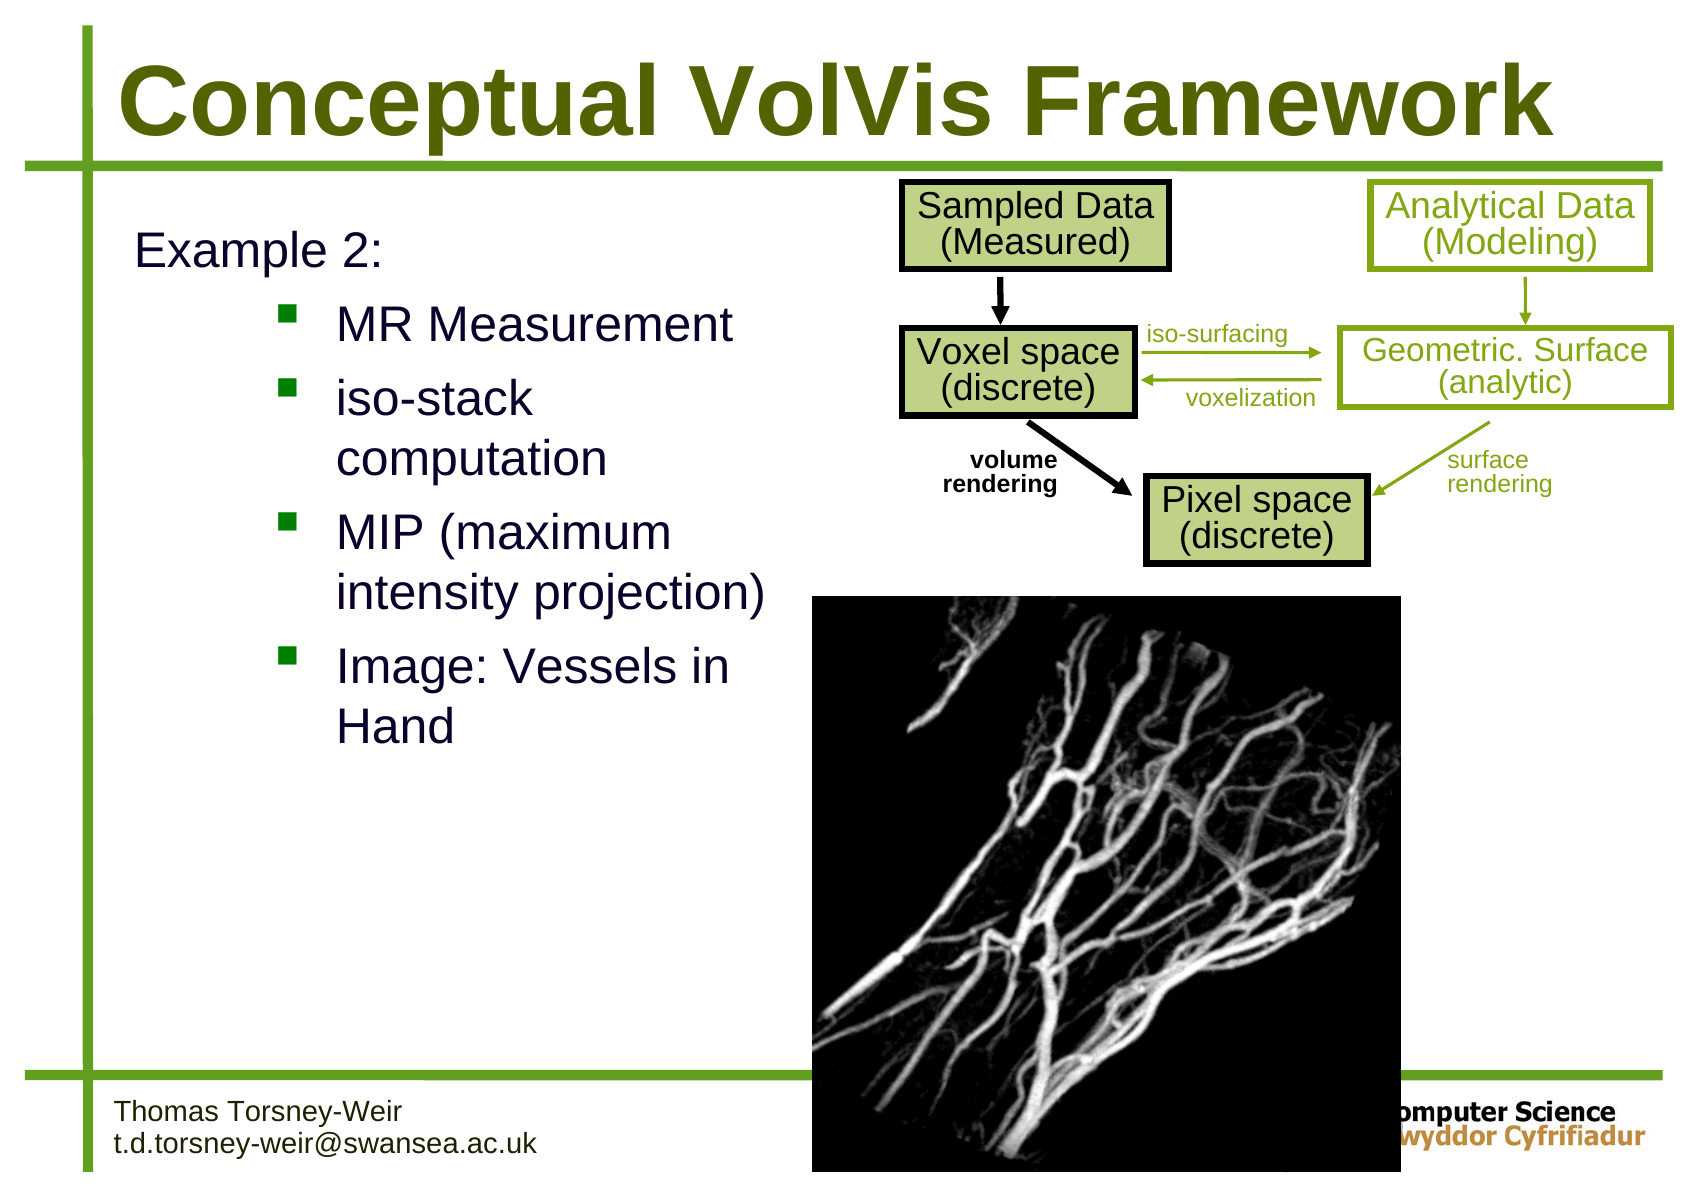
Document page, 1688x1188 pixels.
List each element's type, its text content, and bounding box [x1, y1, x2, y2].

text_box voxelization [1171, 373, 1332, 420]
text_box Sampled Data (Measured) [902, 181, 1169, 270]
list Example 2: MR Measurement iso-stack computation MIP (maximum intensity projection) Image: Vessels in Hand [117, 209, 797, 1060]
text_box iso-surfacing [1131, 309, 1304, 355]
text_box Analytical Data (Modeling) [1370, 181, 1650, 270]
text_box Pixel space (discrete) [1146, 475, 1368, 564]
picture [812, 596, 1654, 1173]
title Conceptual VolVis Framework [101, 29, 1666, 166]
text_box Geometric. Surface (analytic) [1340, 328, 1672, 408]
text_box Voxel space (discrete) [901, 328, 1136, 416]
text_box surface rendering [1432, 441, 1569, 505]
text_box volume rendering [927, 441, 1073, 505]
